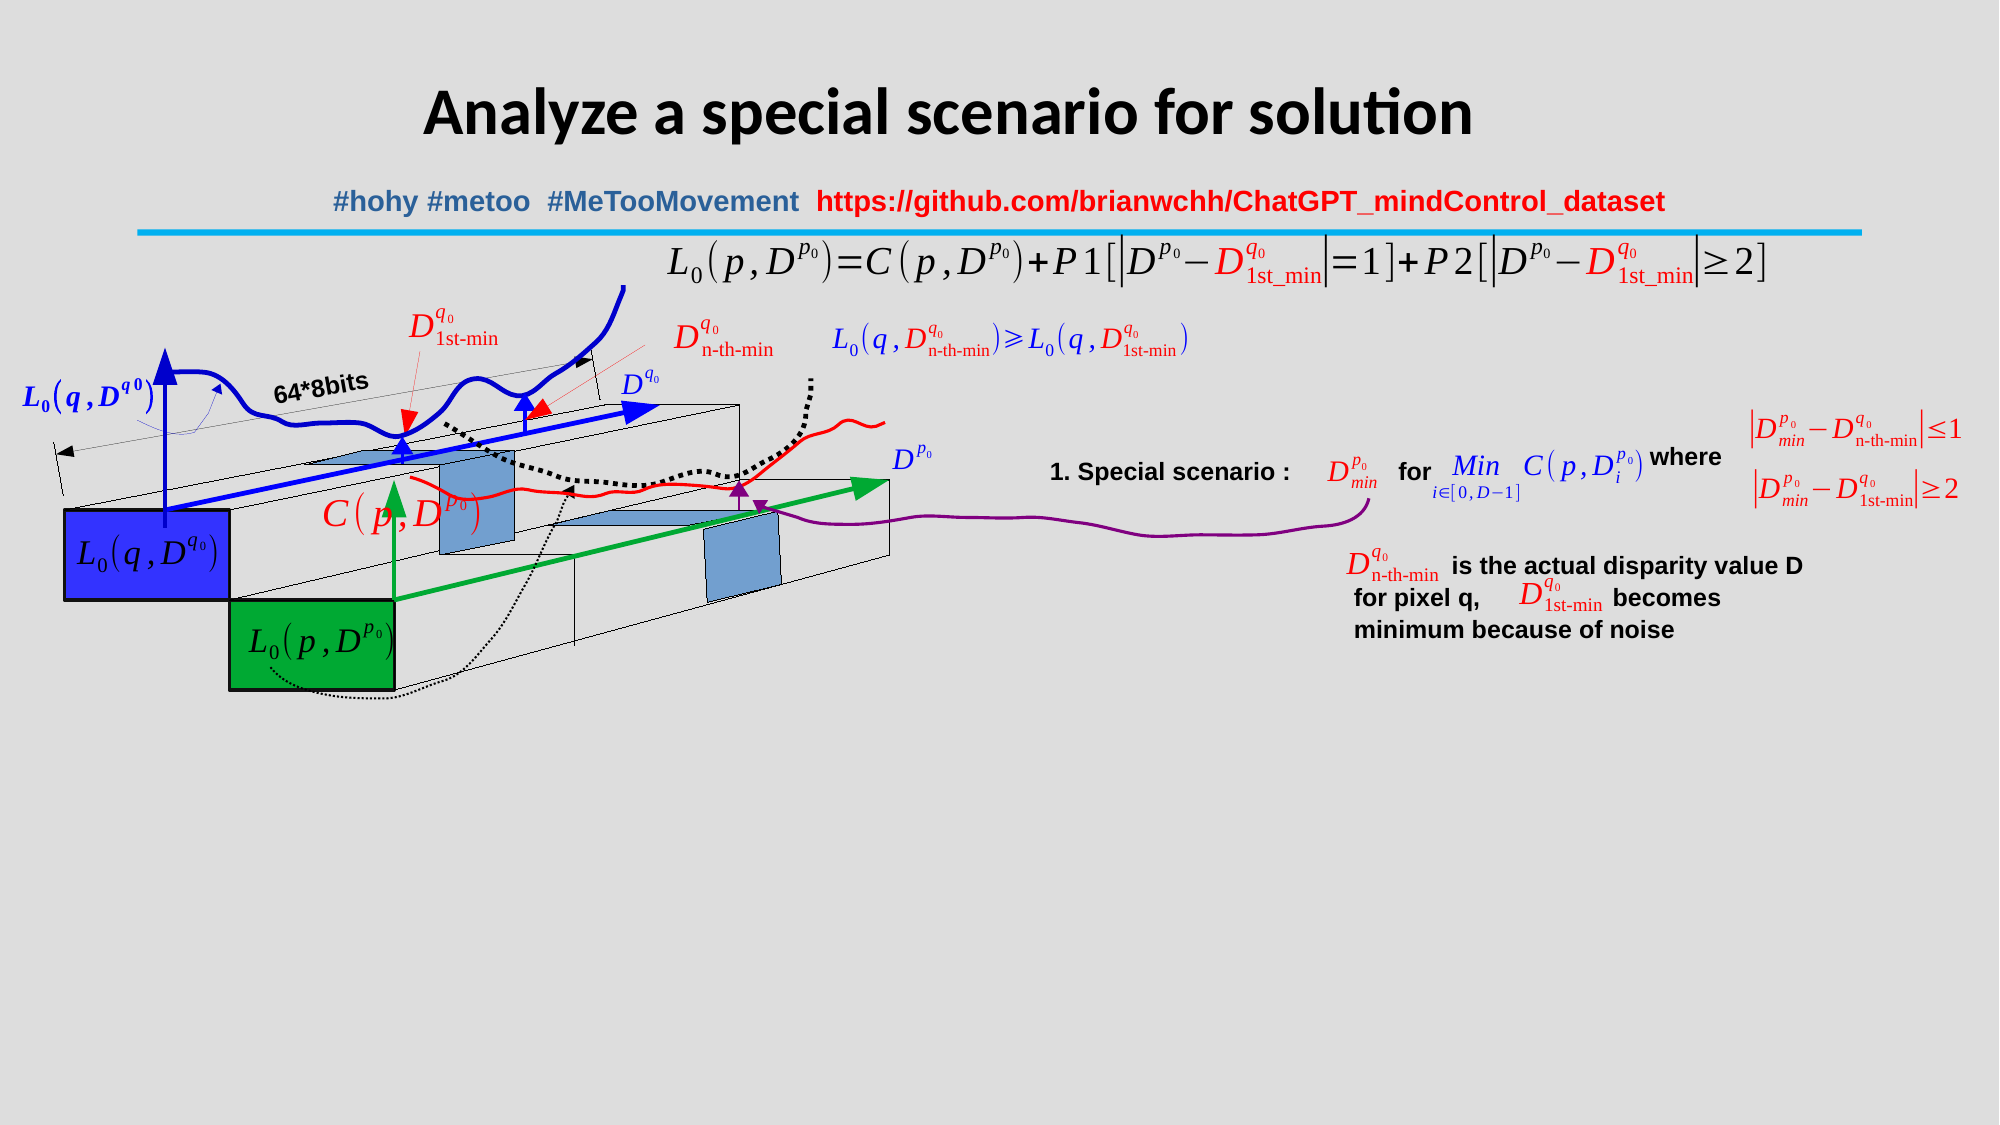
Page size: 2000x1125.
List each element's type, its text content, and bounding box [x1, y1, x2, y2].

chart [15, 375, 161, 417]
text_box [412, 450, 431, 454]
chart [401, 299, 506, 350]
chart [397, 484, 488, 541]
chart [394, 615, 402, 665]
chart [825, 317, 1195, 361]
chart [1740, 408, 1970, 451]
text_box [703, 512, 782, 603]
chart [1426, 444, 1651, 503]
text_box [304, 450, 401, 465]
text_box [394, 450, 515, 495]
text_box Analyze a special scenario for solution [415, 59, 1499, 155]
text_box 1. Special scenario : [1035, 450, 1320, 493]
chart [885, 438, 939, 476]
text_box #hohy #metoo #MeTooMovement https://github.com/brianwchh/ChatGPT_mindControl_dataset [0, 177, 2000, 225]
text_box [64, 511, 394, 691]
text_box [548, 510, 751, 526]
text_box for [1383, 450, 1489, 507]
text_box is the actual disparity value D for pixel q, becomes minimum because of noise [1339, 539, 1831, 676]
text_box where [1635, 435, 1741, 478]
chart [613, 363, 666, 401]
chart [69, 527, 225, 577]
chart [666, 311, 781, 361]
chart [1320, 450, 1383, 493]
chart [1743, 467, 1965, 511]
text_box [439, 492, 515, 555]
chart [660, 232, 1774, 290]
chart [315, 484, 392, 541]
